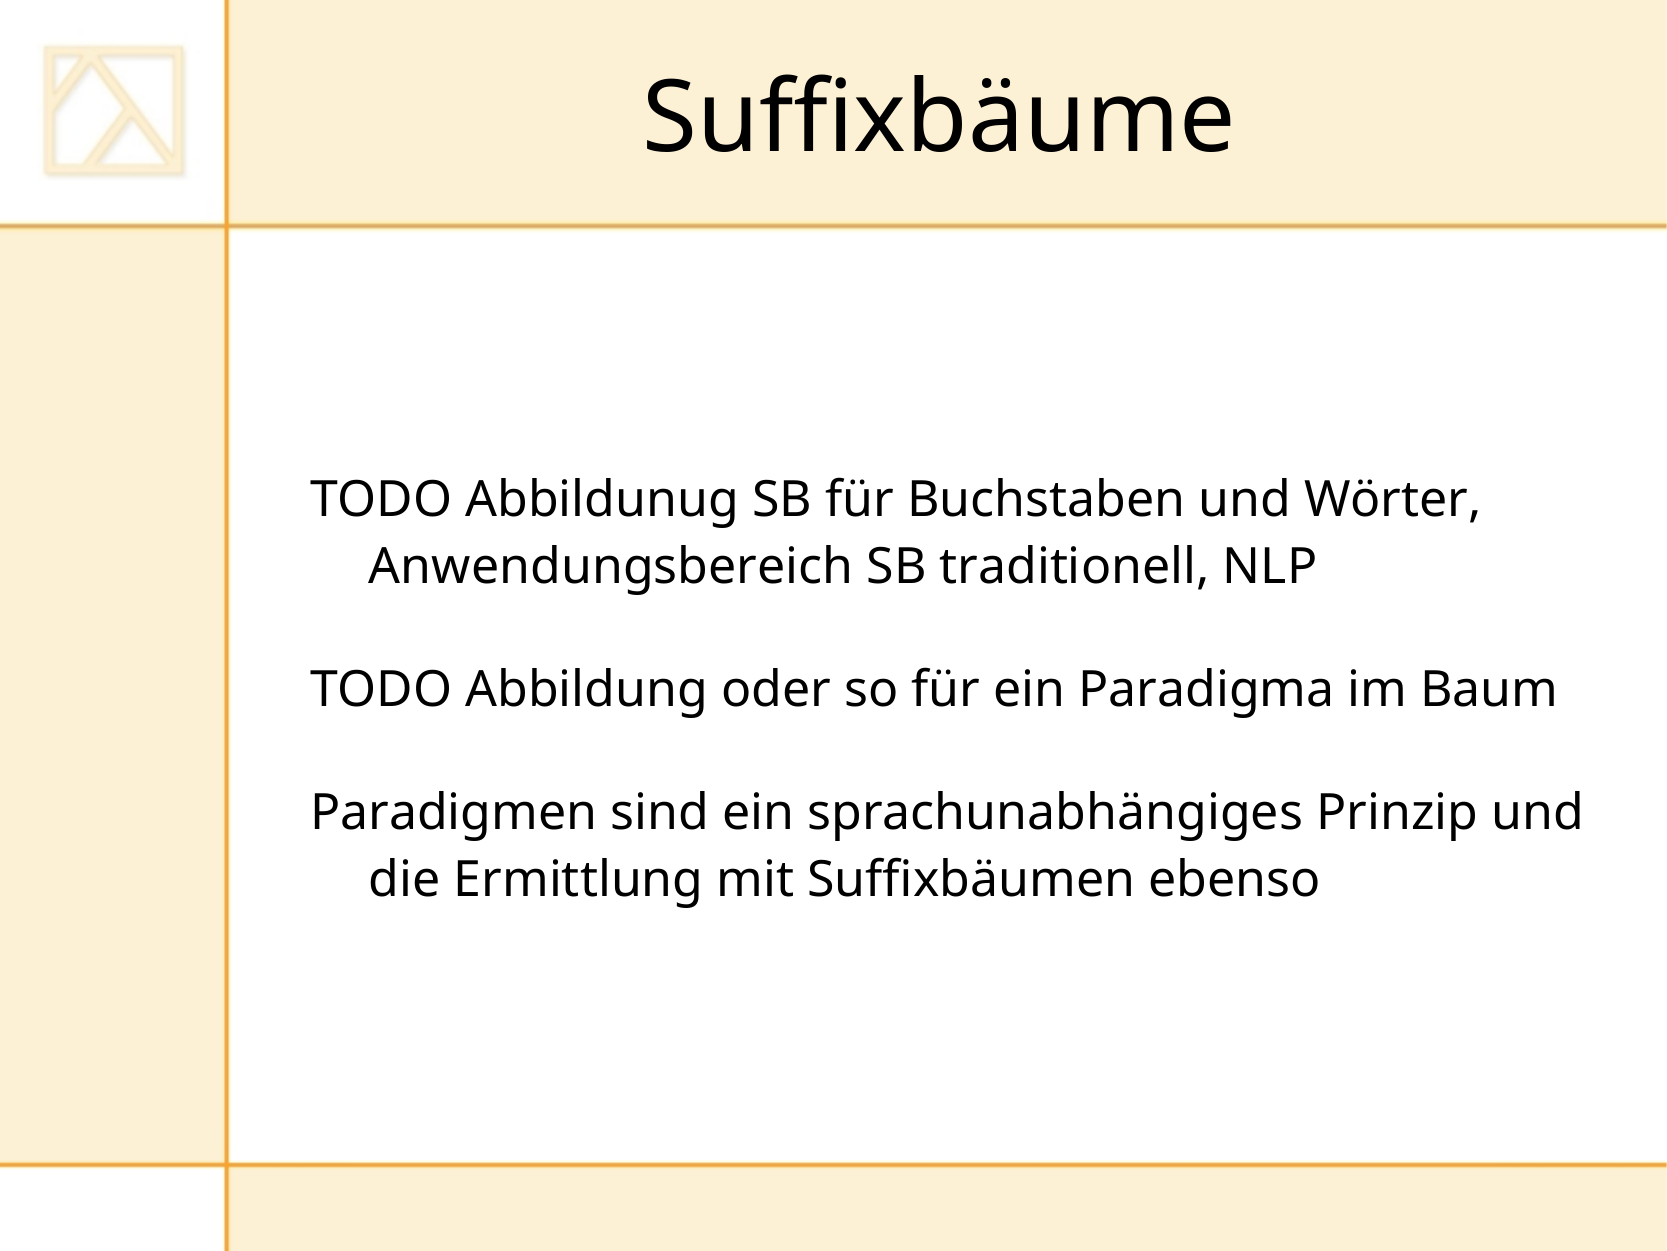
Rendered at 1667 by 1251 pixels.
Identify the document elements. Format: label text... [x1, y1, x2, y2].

picture [0, 0, 1667, 1251]
title Suffixbäume [268, 0, 1611, 185]
list TODO Abbildunug SB für Buchstaben und Wörter, Anwendungsbereich SB traditionell, NLP TODO Abbildung oder so für ein Paradigma im Baum Paradigmen sind ein sprachunabhängiges Prinzip und die Ermittlung mit Suffixbäumen ebenso [268, 185, 1611, 1188]
